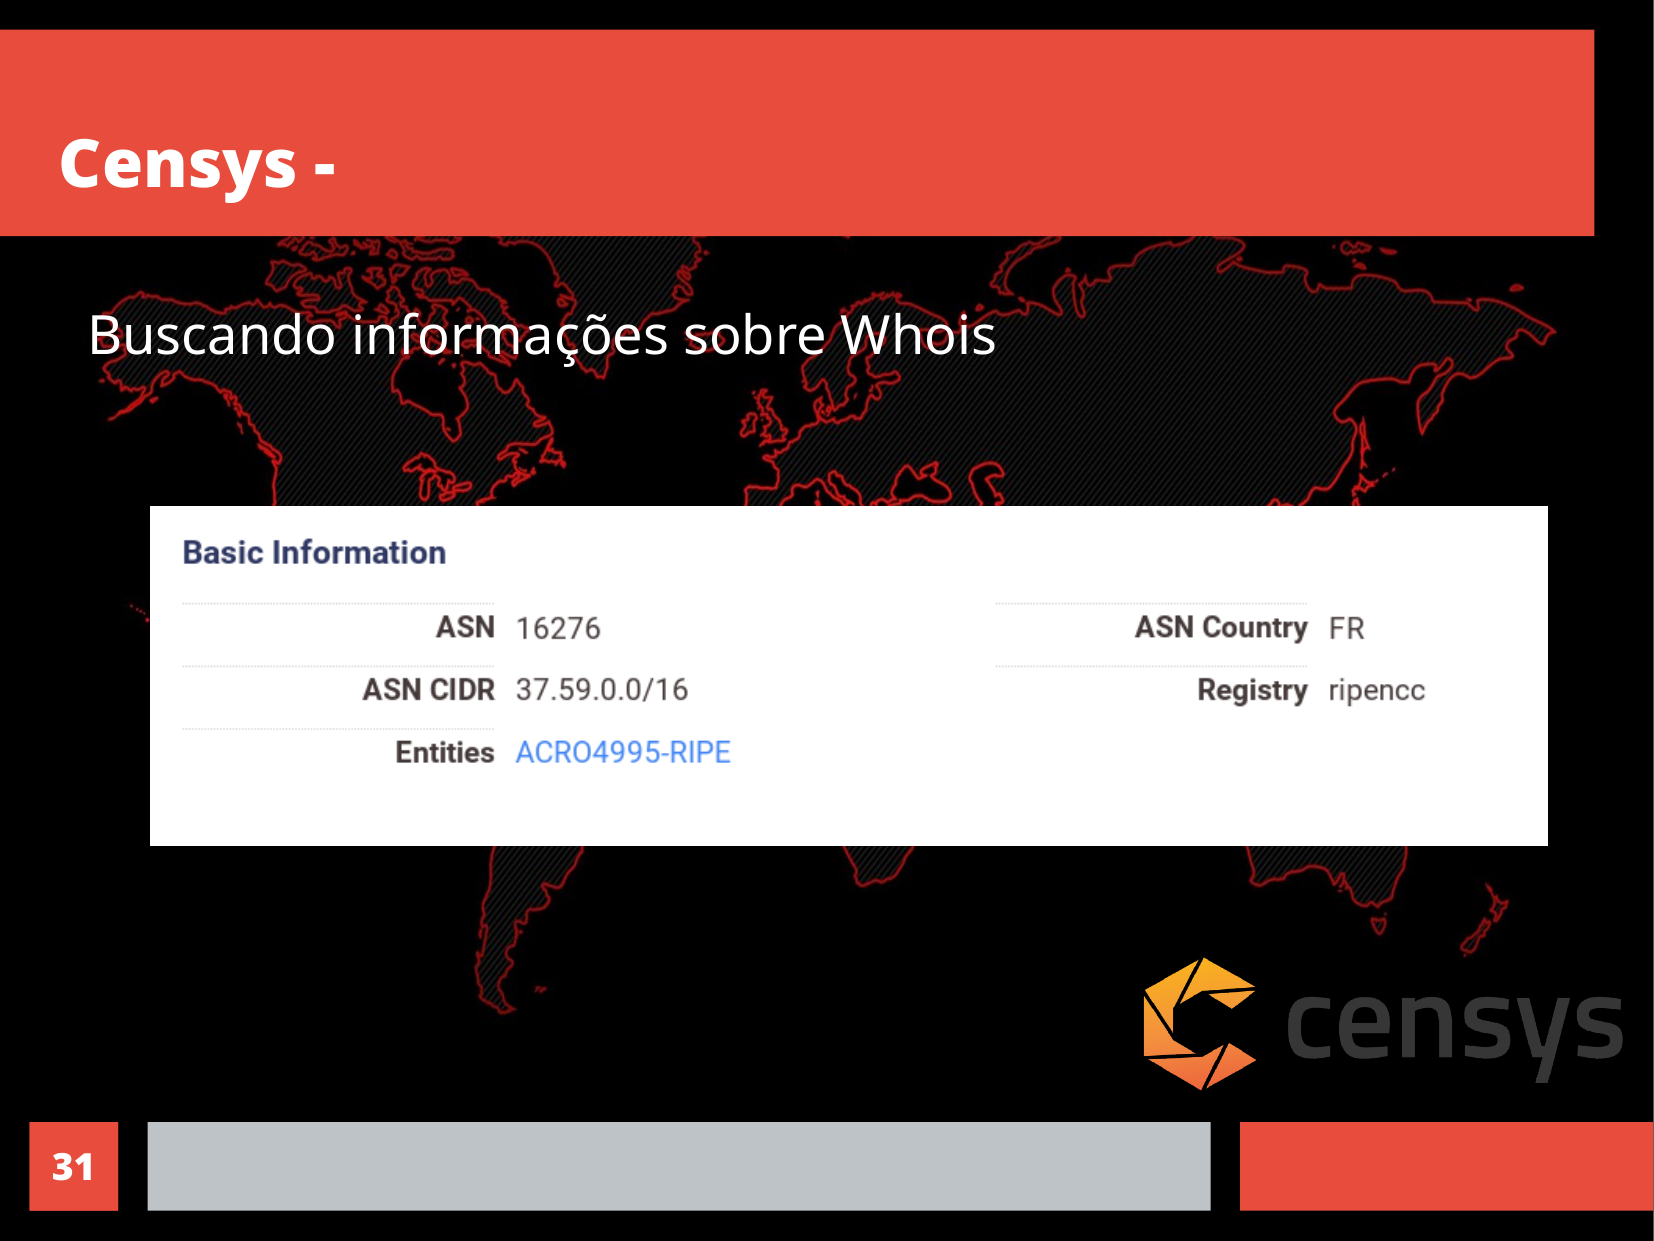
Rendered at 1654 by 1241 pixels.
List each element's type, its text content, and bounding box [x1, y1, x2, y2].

title Censys - [59, 59, 1595, 207]
picture [0, 0, 1654, 1241]
text_box Buscando informações sobre Whois [51, 296, 1654, 438]
